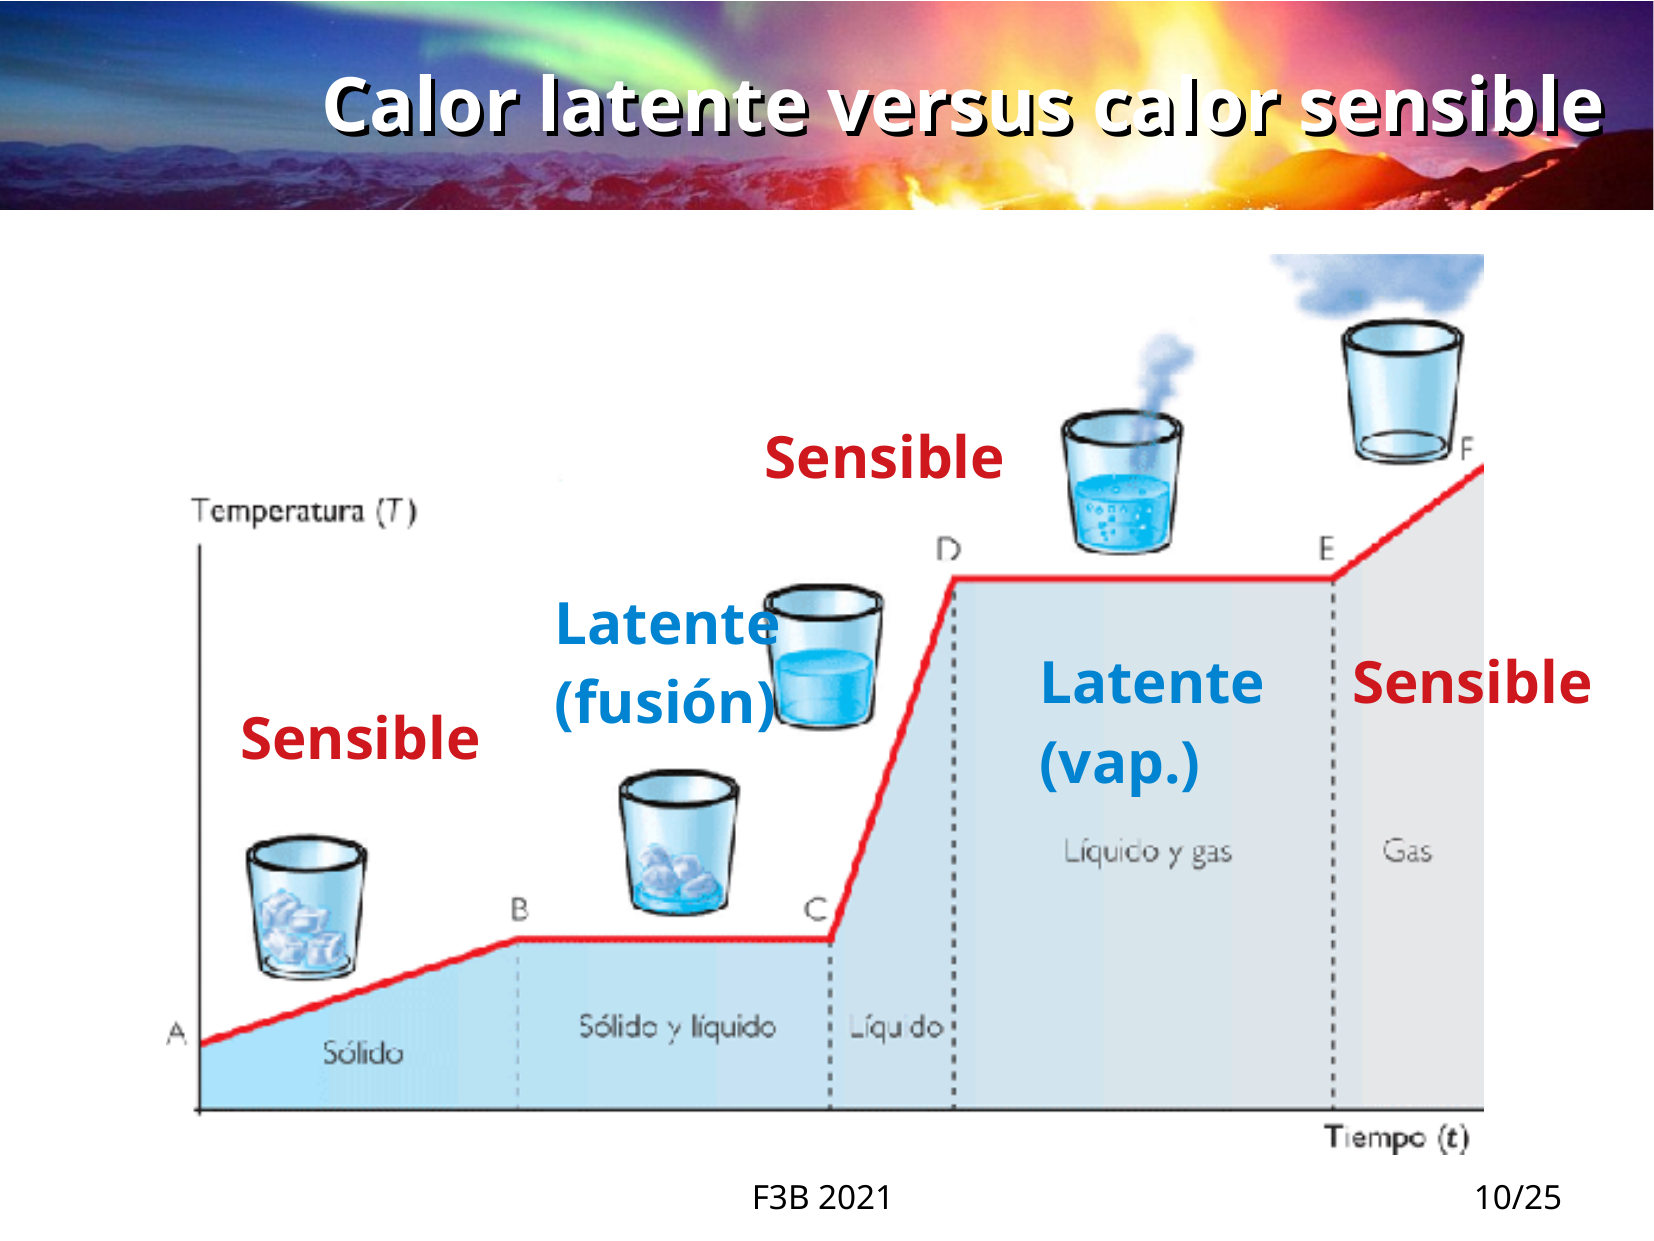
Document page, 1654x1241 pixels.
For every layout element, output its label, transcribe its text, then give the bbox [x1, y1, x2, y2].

picture [166, 254, 1484, 1156]
text_box Sensible [750, 409, 993, 496]
text_box Latente (fusión) [540, 574, 773, 732]
picture [0, 1, 1654, 210]
text_box Sensible [225, 690, 469, 776]
text_box Sensible [1337, 634, 1581, 721]
text_box Latente (vap.) [1024, 634, 1257, 791]
title Calor latente versus calor sensible [45, 15, 1606, 191]
